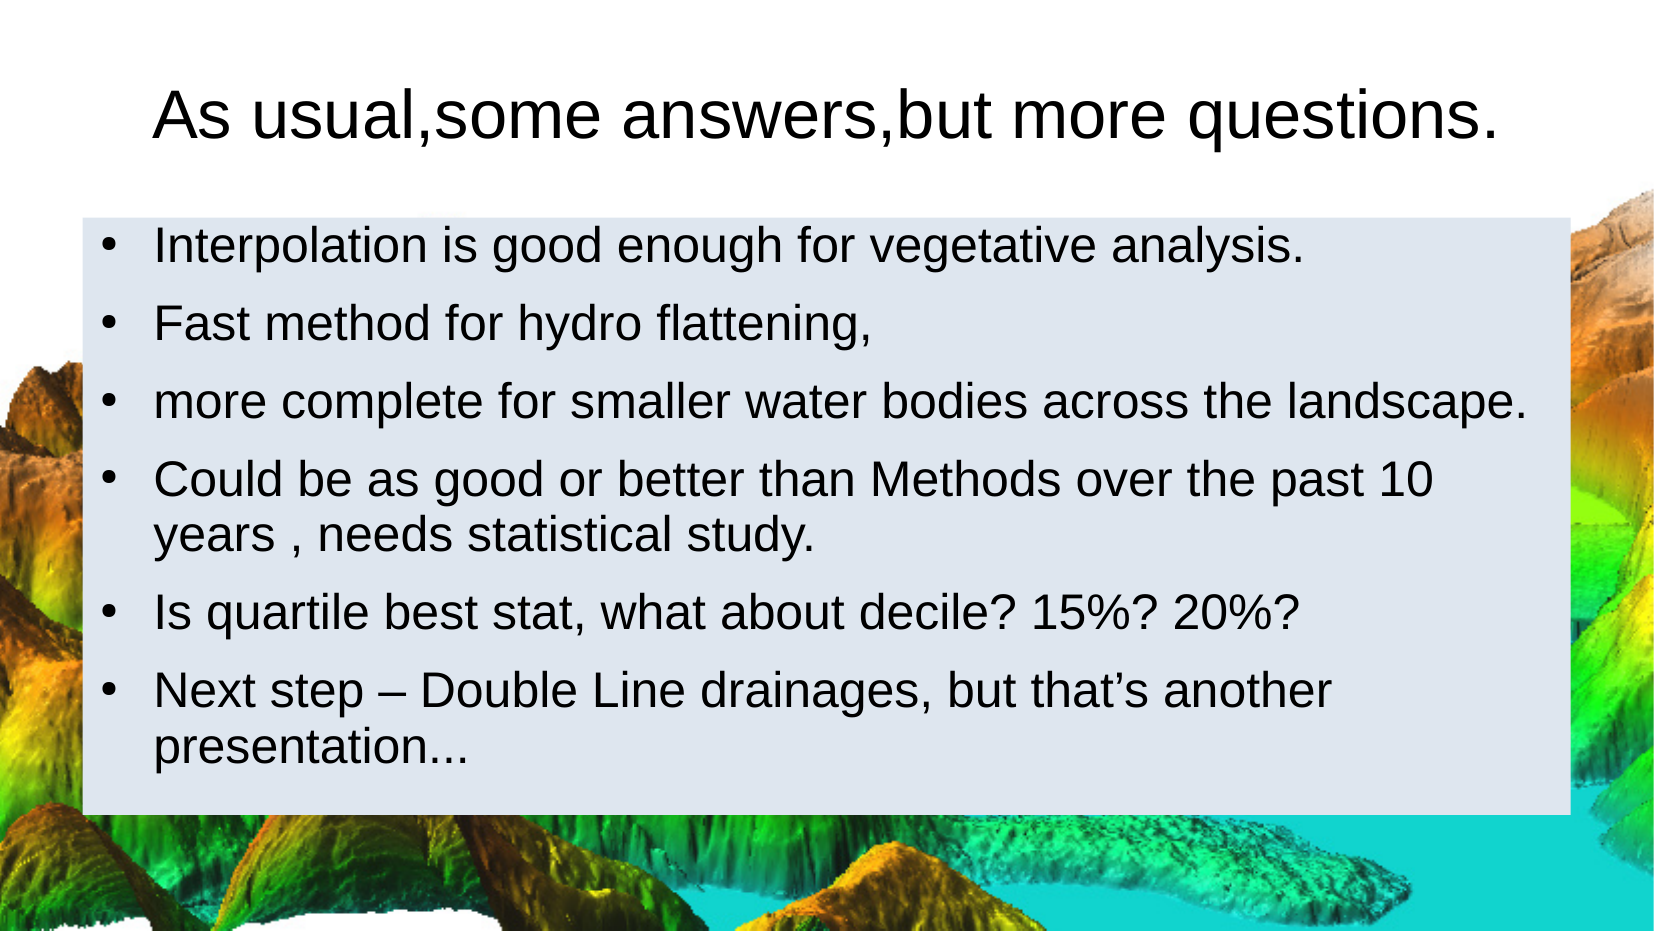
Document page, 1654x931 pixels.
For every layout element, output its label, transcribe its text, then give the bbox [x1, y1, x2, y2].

picture [0, 0, 1654, 931]
list Interpolation is good enough for vegetative analysis. Fast method for hydro flattening, more complete for smaller water bodies across the landscape. Could be as good or better than Methods over the past 10 years , needs statistical study. Is quartile best stat, what about decile? 15%? 20%? Next step – Double Line drainages, but that’s another presentation... [82, 217, 1571, 815]
title As usual,some answers,but more questions. [82, 36, 1571, 193]
